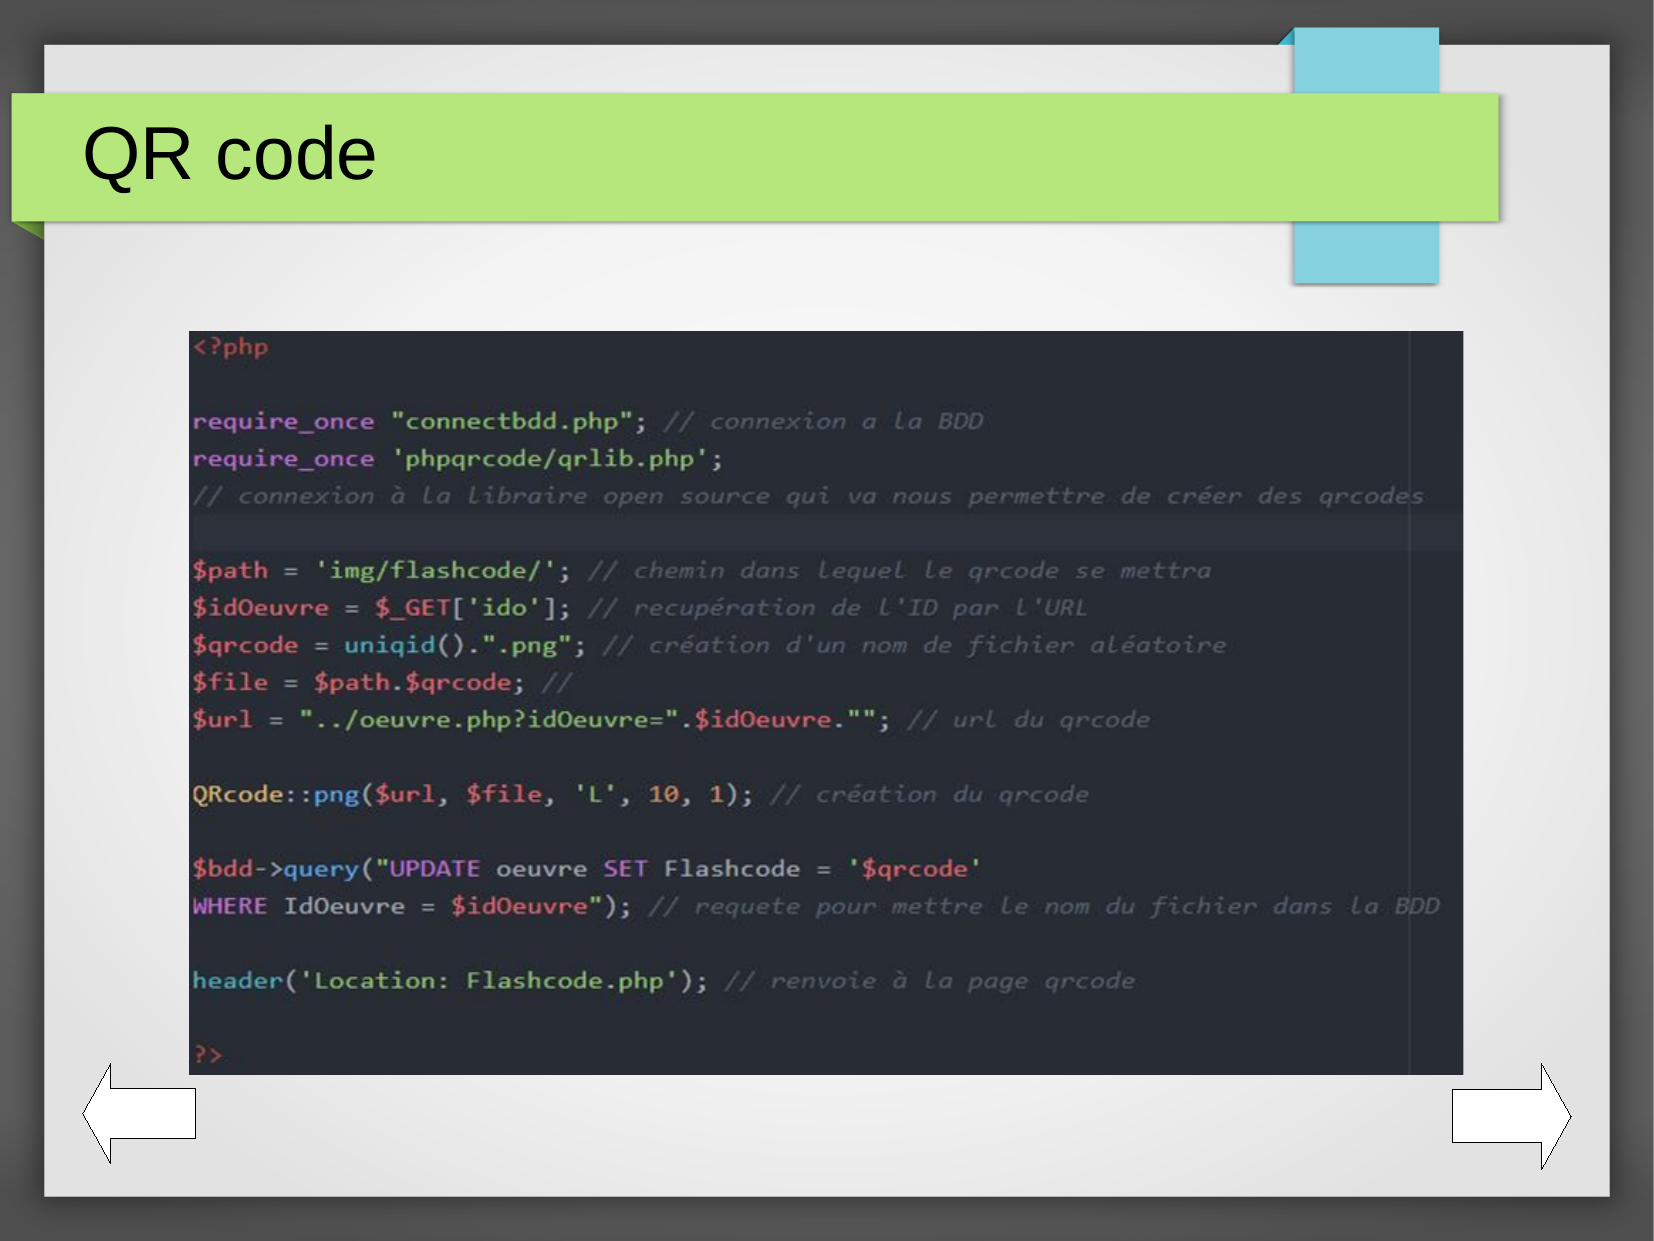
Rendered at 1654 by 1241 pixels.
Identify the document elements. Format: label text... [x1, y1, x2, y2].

picture [0, 0, 1654, 1241]
title QR code [82, 94, 1264, 213]
text_box [1452, 1063, 1572, 1170]
text_box [82, 1063, 196, 1164]
